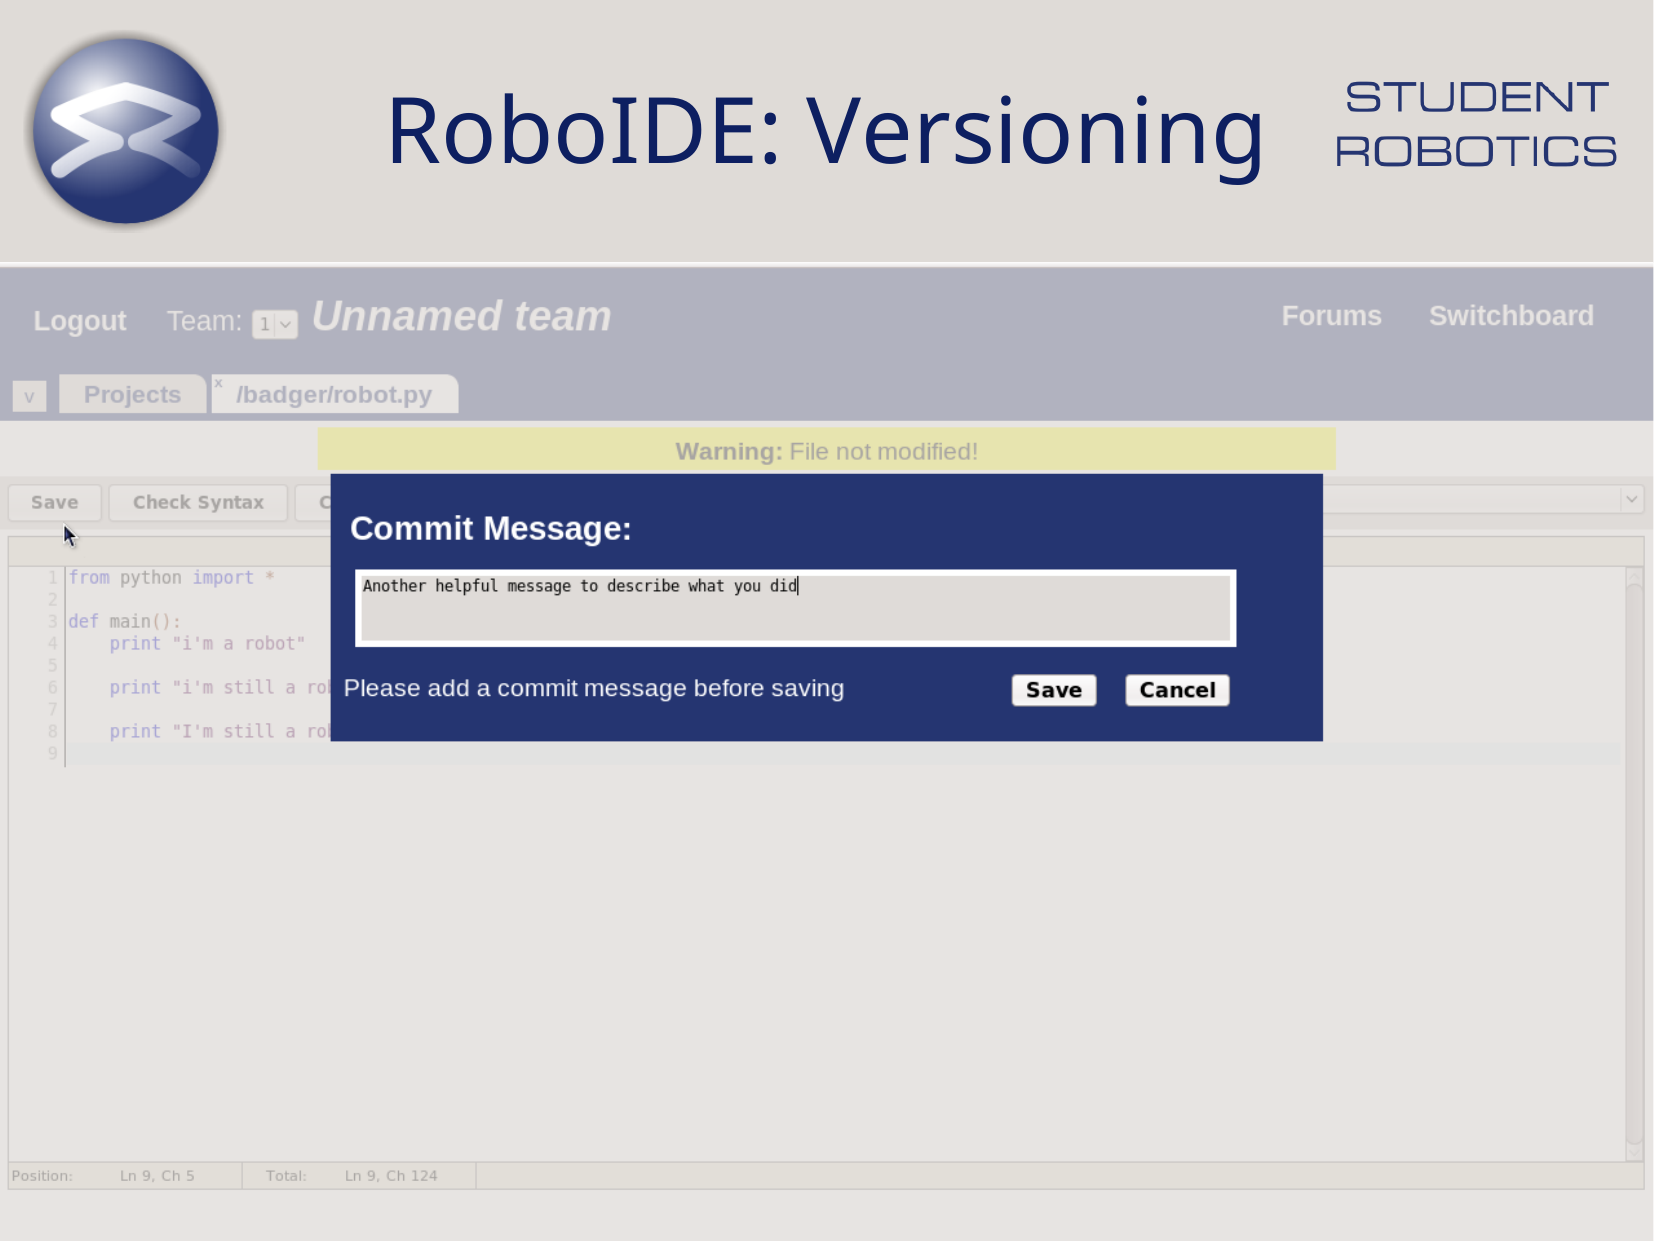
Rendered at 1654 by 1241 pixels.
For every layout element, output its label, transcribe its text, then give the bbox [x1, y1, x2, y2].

title RoboIDE: Versioning [82, 7, 1571, 250]
picture [0, 262, 1654, 1241]
picture [1571, 68, 1633, 174]
picture [9, 19, 82, 245]
